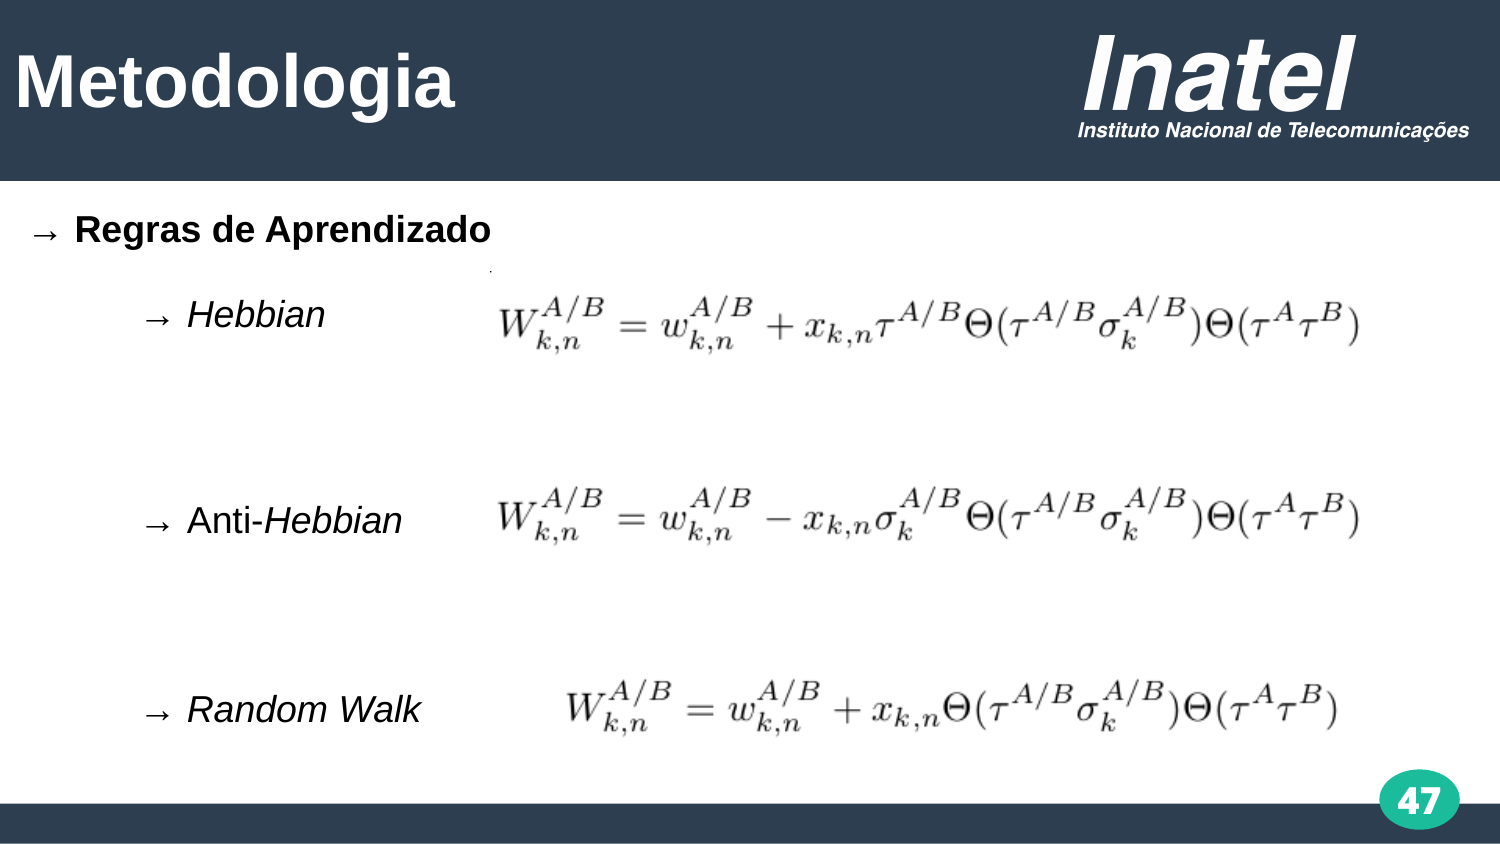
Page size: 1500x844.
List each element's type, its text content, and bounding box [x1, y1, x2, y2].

text_box → Regras de Aprendizado [11, 200, 1477, 258]
text_box → Anti-Hebbian [124, 492, 418, 550]
picture [490, 271, 1375, 755]
picture [1078, 35, 1469, 142]
text_box → Random Walk [124, 681, 437, 739]
text_box Metodologia [0, 27, 1063, 136]
text_box → Hebbian [124, 285, 341, 343]
